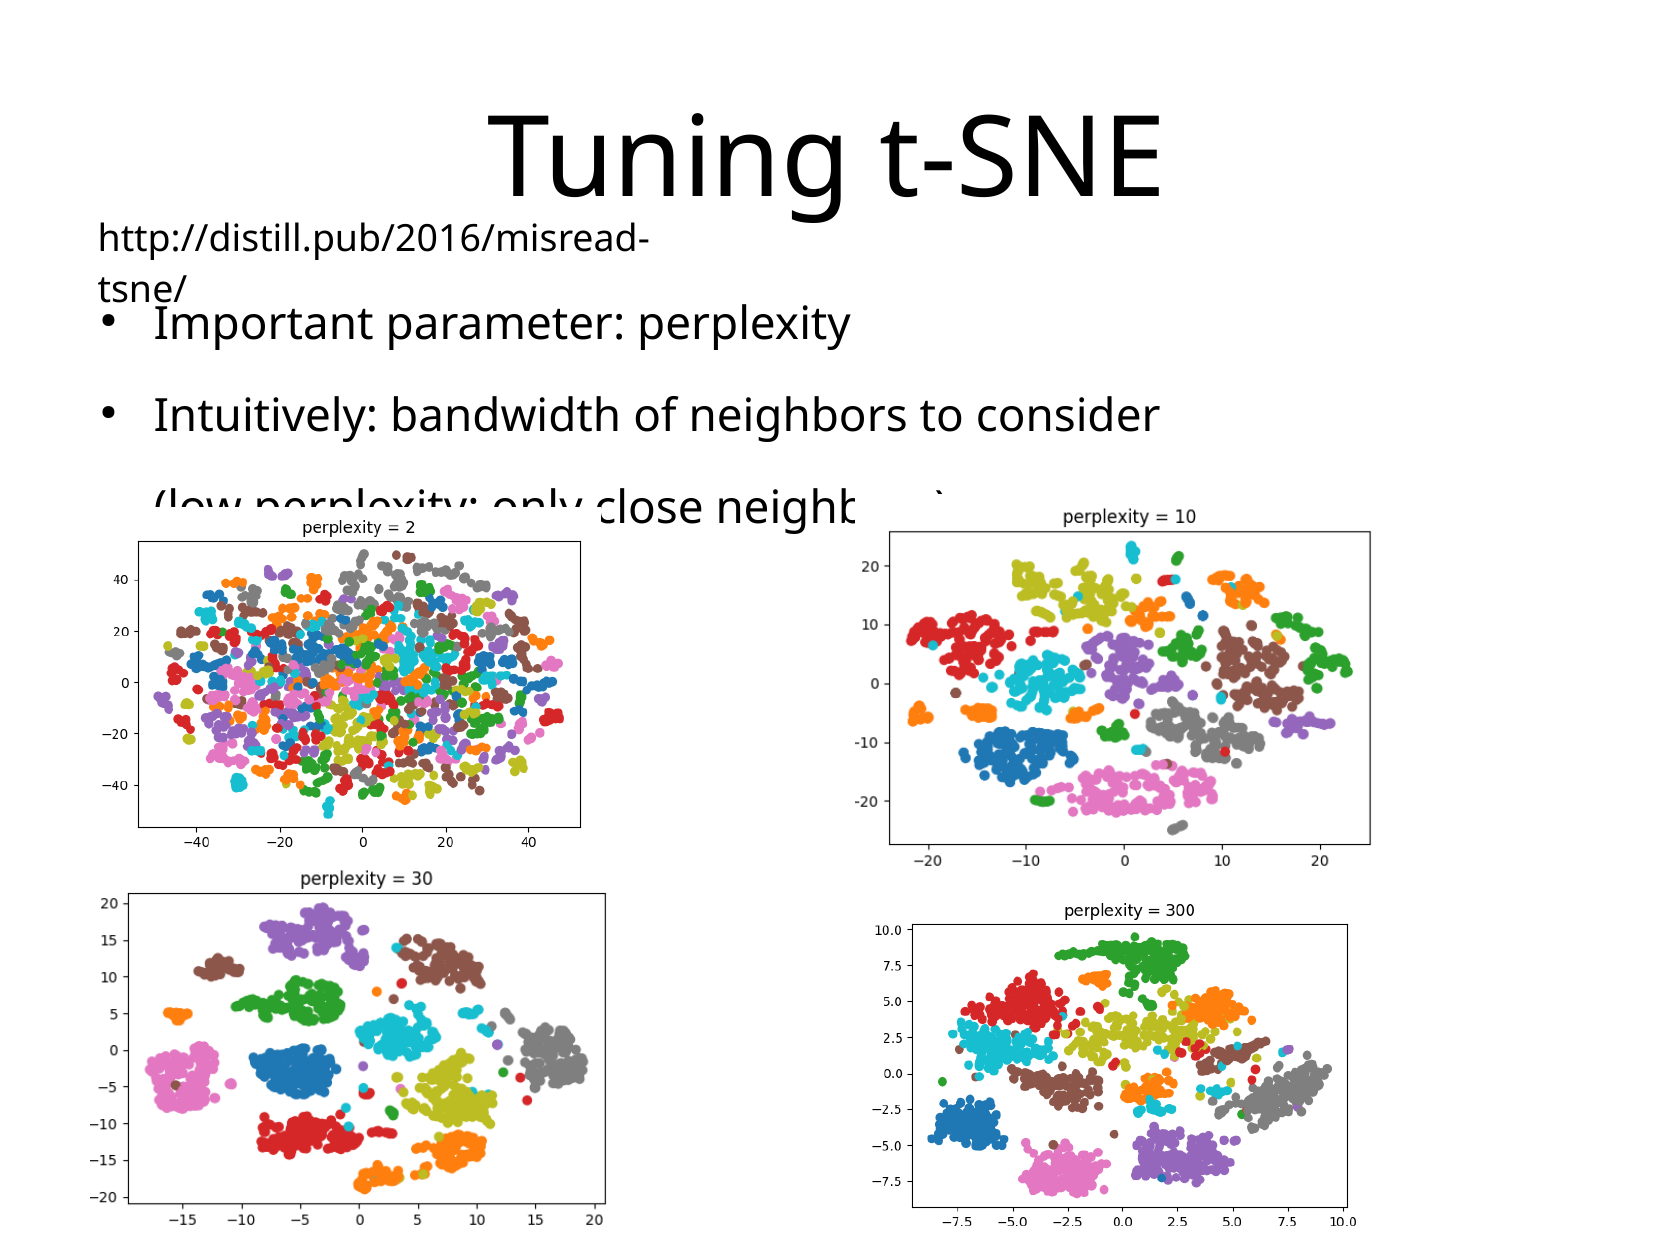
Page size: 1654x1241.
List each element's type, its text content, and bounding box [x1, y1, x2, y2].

text_box http://distill.pub/2016/misread-tsne/ [82, 203, 667, 257]
picture [90, 507, 612, 1231]
picture [855, 494, 1381, 872]
title Tuning t-SNE [82, 49, 1571, 257]
picture [855, 880, 1366, 1241]
list Important parameter: perplexity Intuitively: bandwidth of neighbors to consider (low perplexity: only close neighbors) [82, 290, 1571, 1010]
